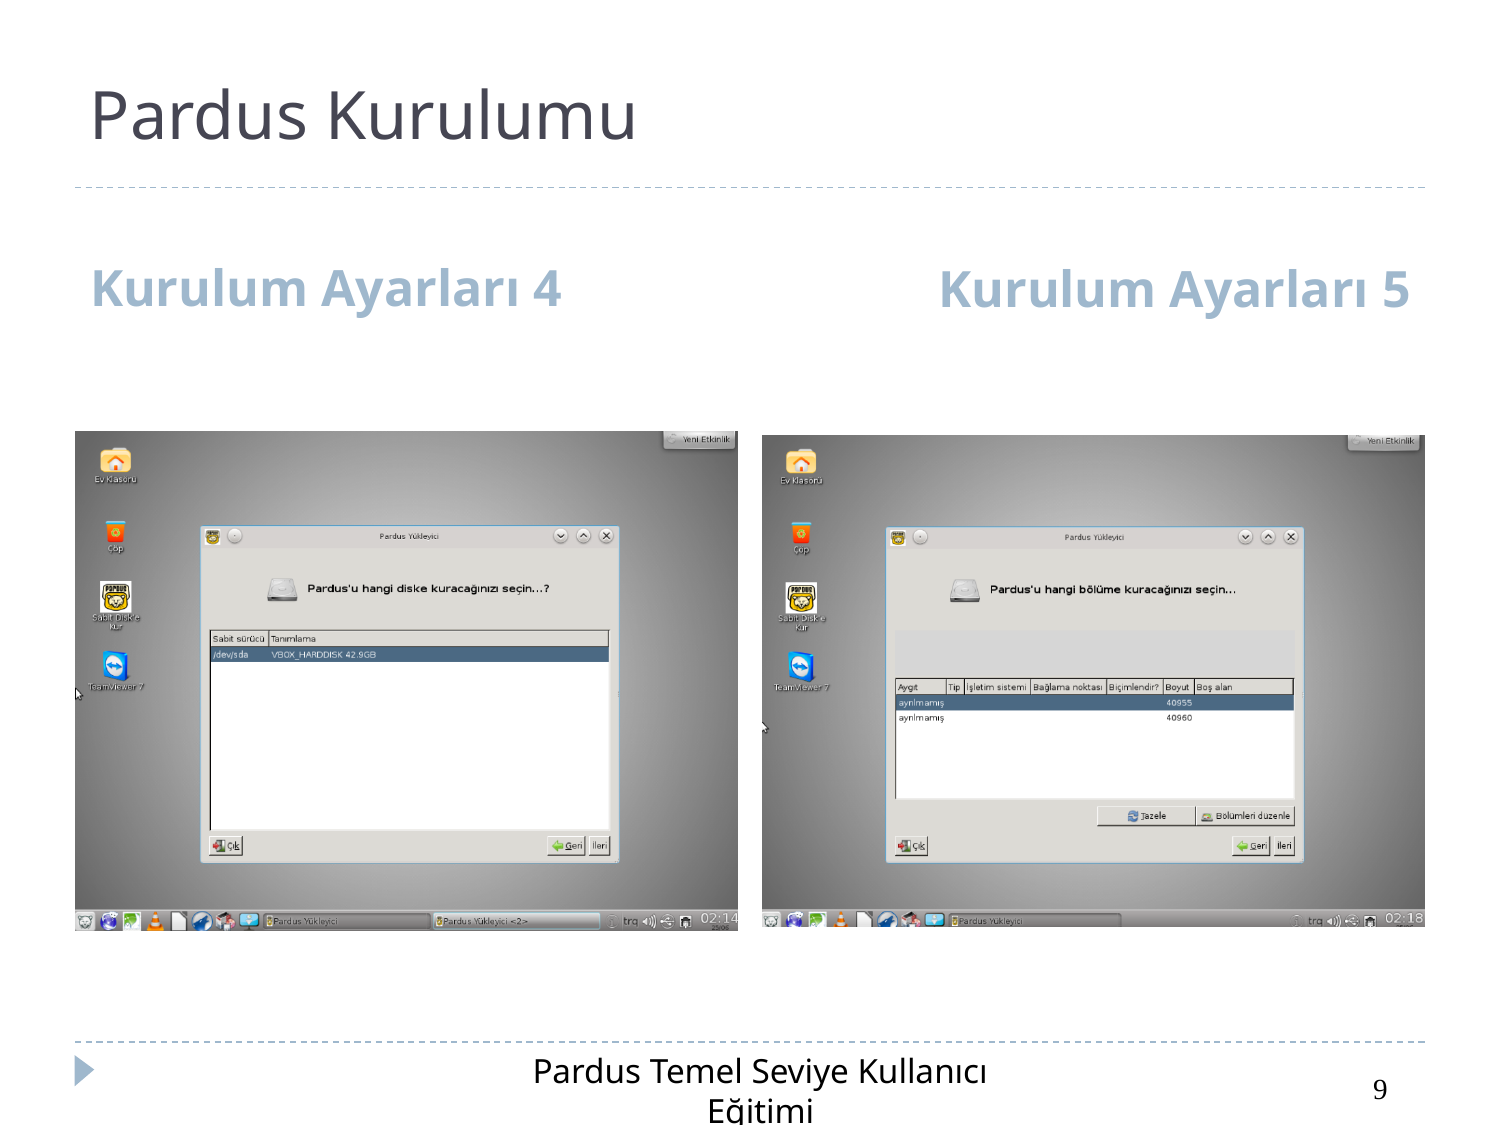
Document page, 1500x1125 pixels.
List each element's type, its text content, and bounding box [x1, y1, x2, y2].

list Kurulum Ayarları 4 [75, 210, 738, 324]
title Pardus Kurulumu [75, 37, 1425, 188]
list Kurulum Ayarları 5 [762, 212, 1426, 325]
picture [75, 431, 738, 931]
picture [762, 435, 1425, 927]
